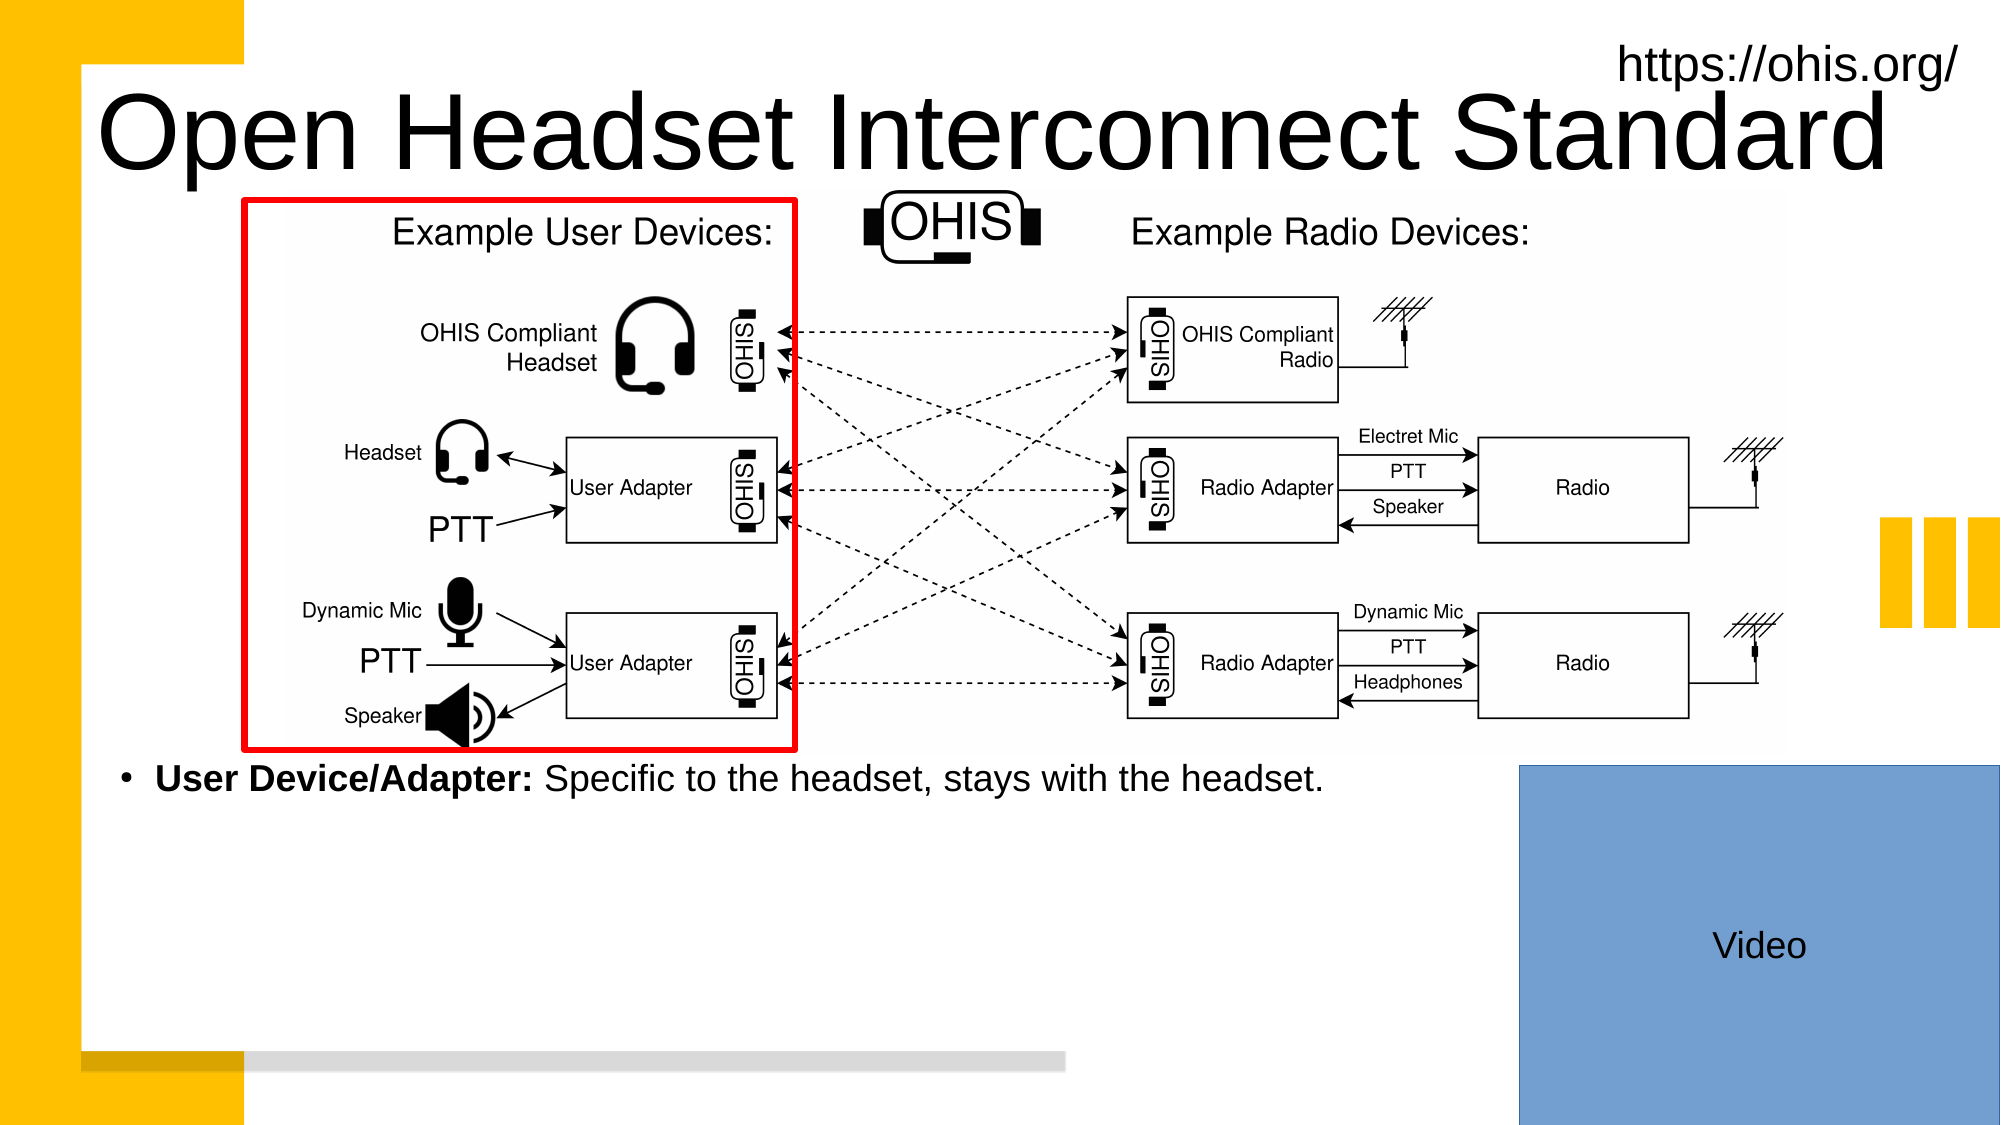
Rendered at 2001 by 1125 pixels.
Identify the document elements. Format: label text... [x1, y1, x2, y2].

picture [285, 203, 792, 747]
text_box Video [1519, 765, 2000, 1125]
text_box User Device/Adapter: Specific to the headset, stays with the headset. [105, 750, 1501, 962]
text_box Open Headset Interconnect Standard [81, 64, 1921, 201]
picture [285, 189, 1786, 756]
text_box https://ohis.org/ [1590, 29, 1974, 105]
text_box [0, 0, 2000, 1125]
